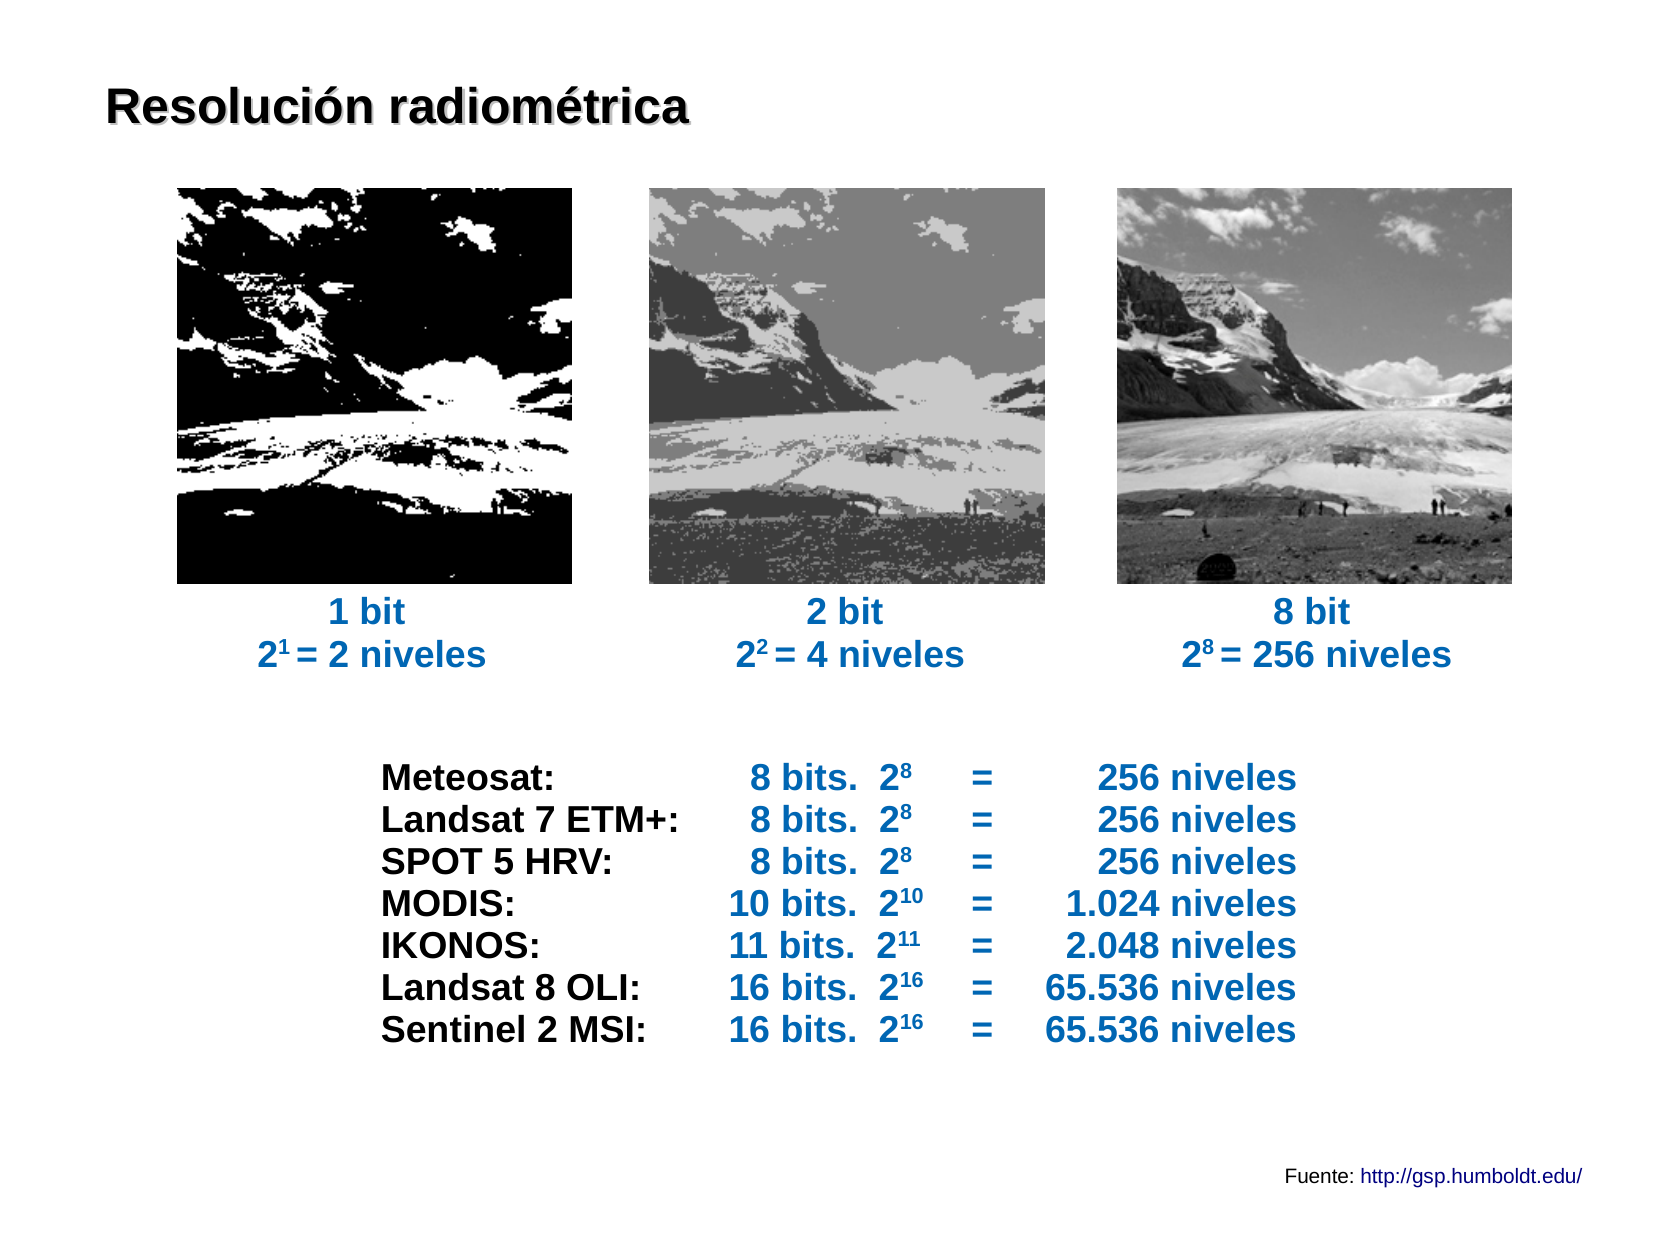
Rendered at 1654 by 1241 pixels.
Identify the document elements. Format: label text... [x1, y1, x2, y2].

text_box Meteosat: 8 bits. 28 = 256 niveles Landsat 7 ETM+: 8 bits. 28 = 256 niveles SPOT 5 HRV: 8 bits. 28 = 256 niveles MODIS: 10 bits. 210 = 1.024 niveles IKONOS: 11 bits. 211 = 2.048 niveles Landsat 8 OLI: 16 bits. 216 = 65.536 niveles Sentinel 2 MSI: 16 bits. 216 = 65.536 niveles [366, 749, 1406, 1100]
picture [1117, 188, 1512, 584]
text_box Resolución radiométrica [90, 70, 705, 151]
text_box 2 bit 22 = 4 niveles [667, 583, 1034, 683]
picture [177, 188, 572, 584]
text_box 1 bit 21 = 2 niveles [188, 583, 556, 683]
picture [649, 188, 1045, 584]
text_box Fuente: http://gsp.humboldt.edu/ [1269, 1157, 1628, 1205]
text_box 8 bit 28 = 256 niveles [1133, 583, 1501, 683]
